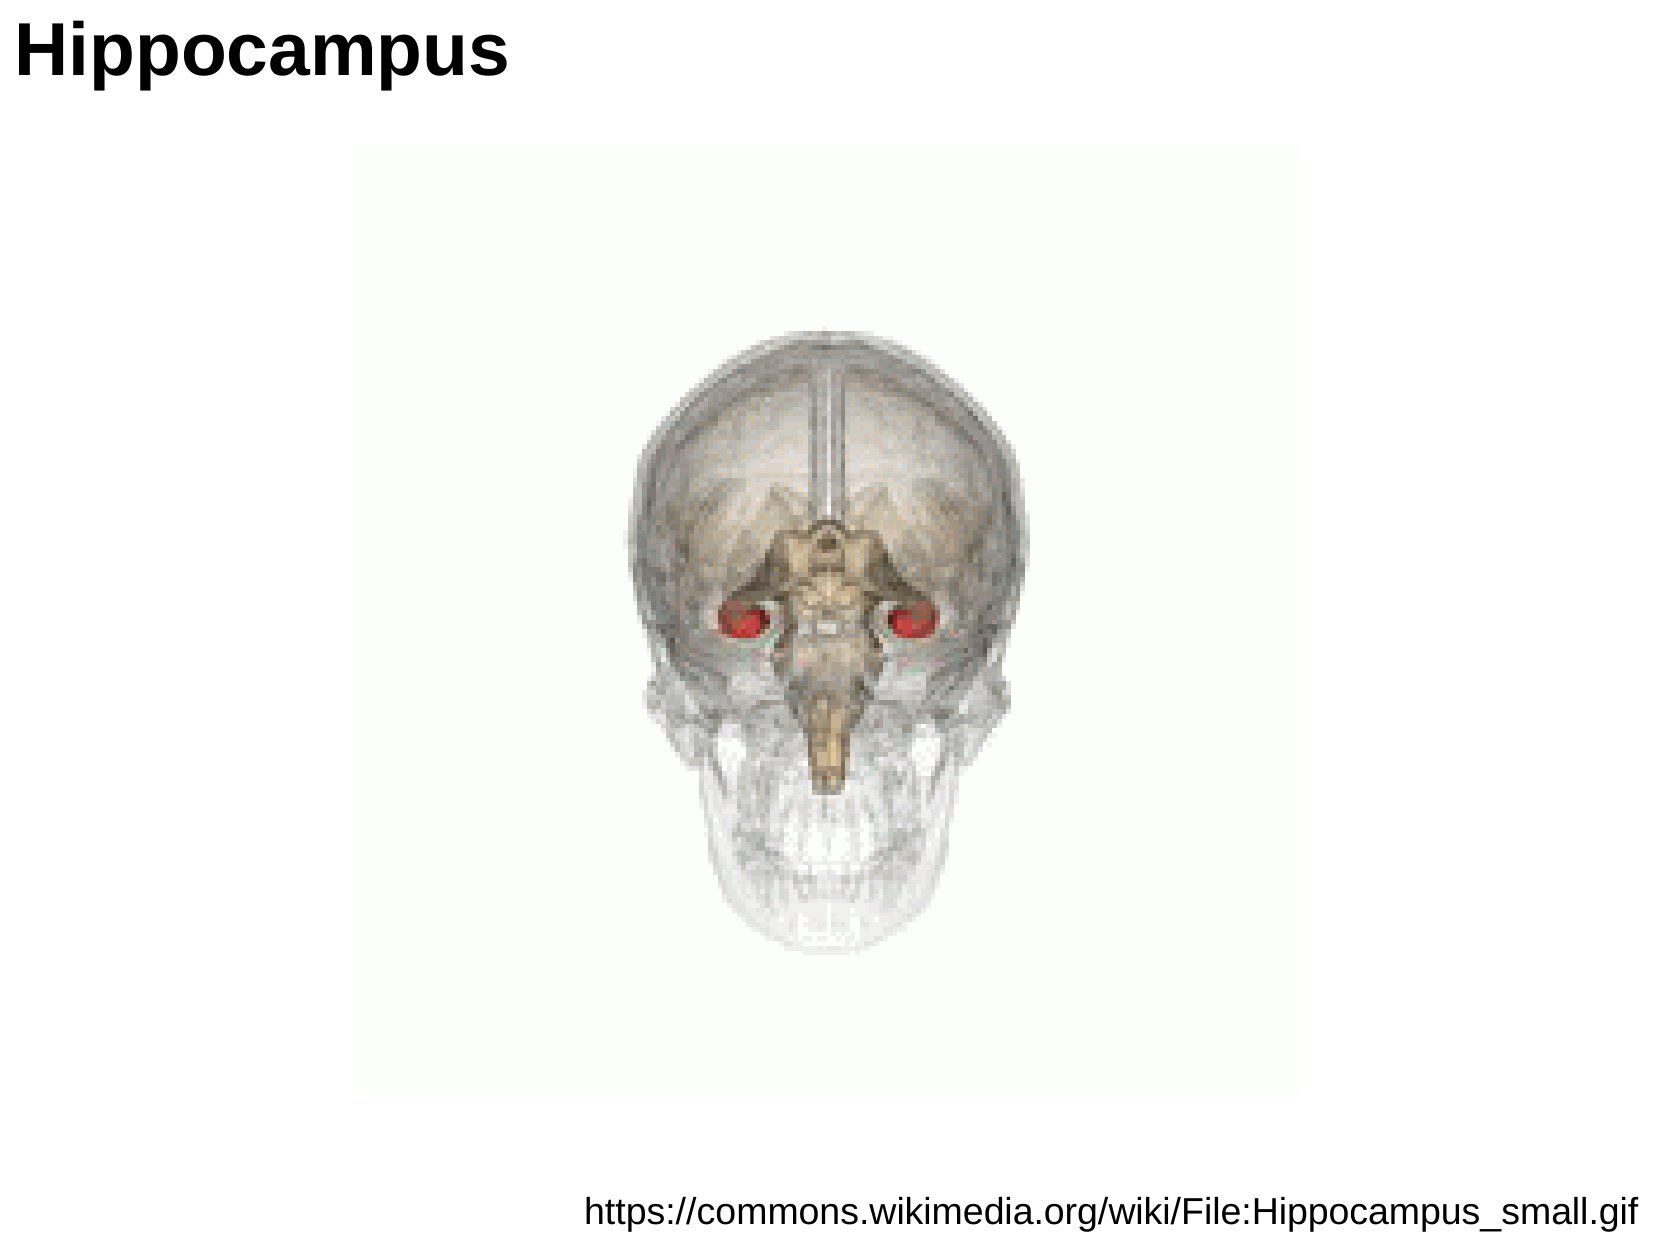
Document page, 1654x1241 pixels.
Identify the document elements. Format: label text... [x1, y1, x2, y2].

text_box https://commons.wikimedia.org/wiki/File:Hippocampus_small.gif [569, 1183, 1654, 1241]
text_box Hippocampus [0, 0, 526, 99]
picture [354, 147, 1300, 1093]
